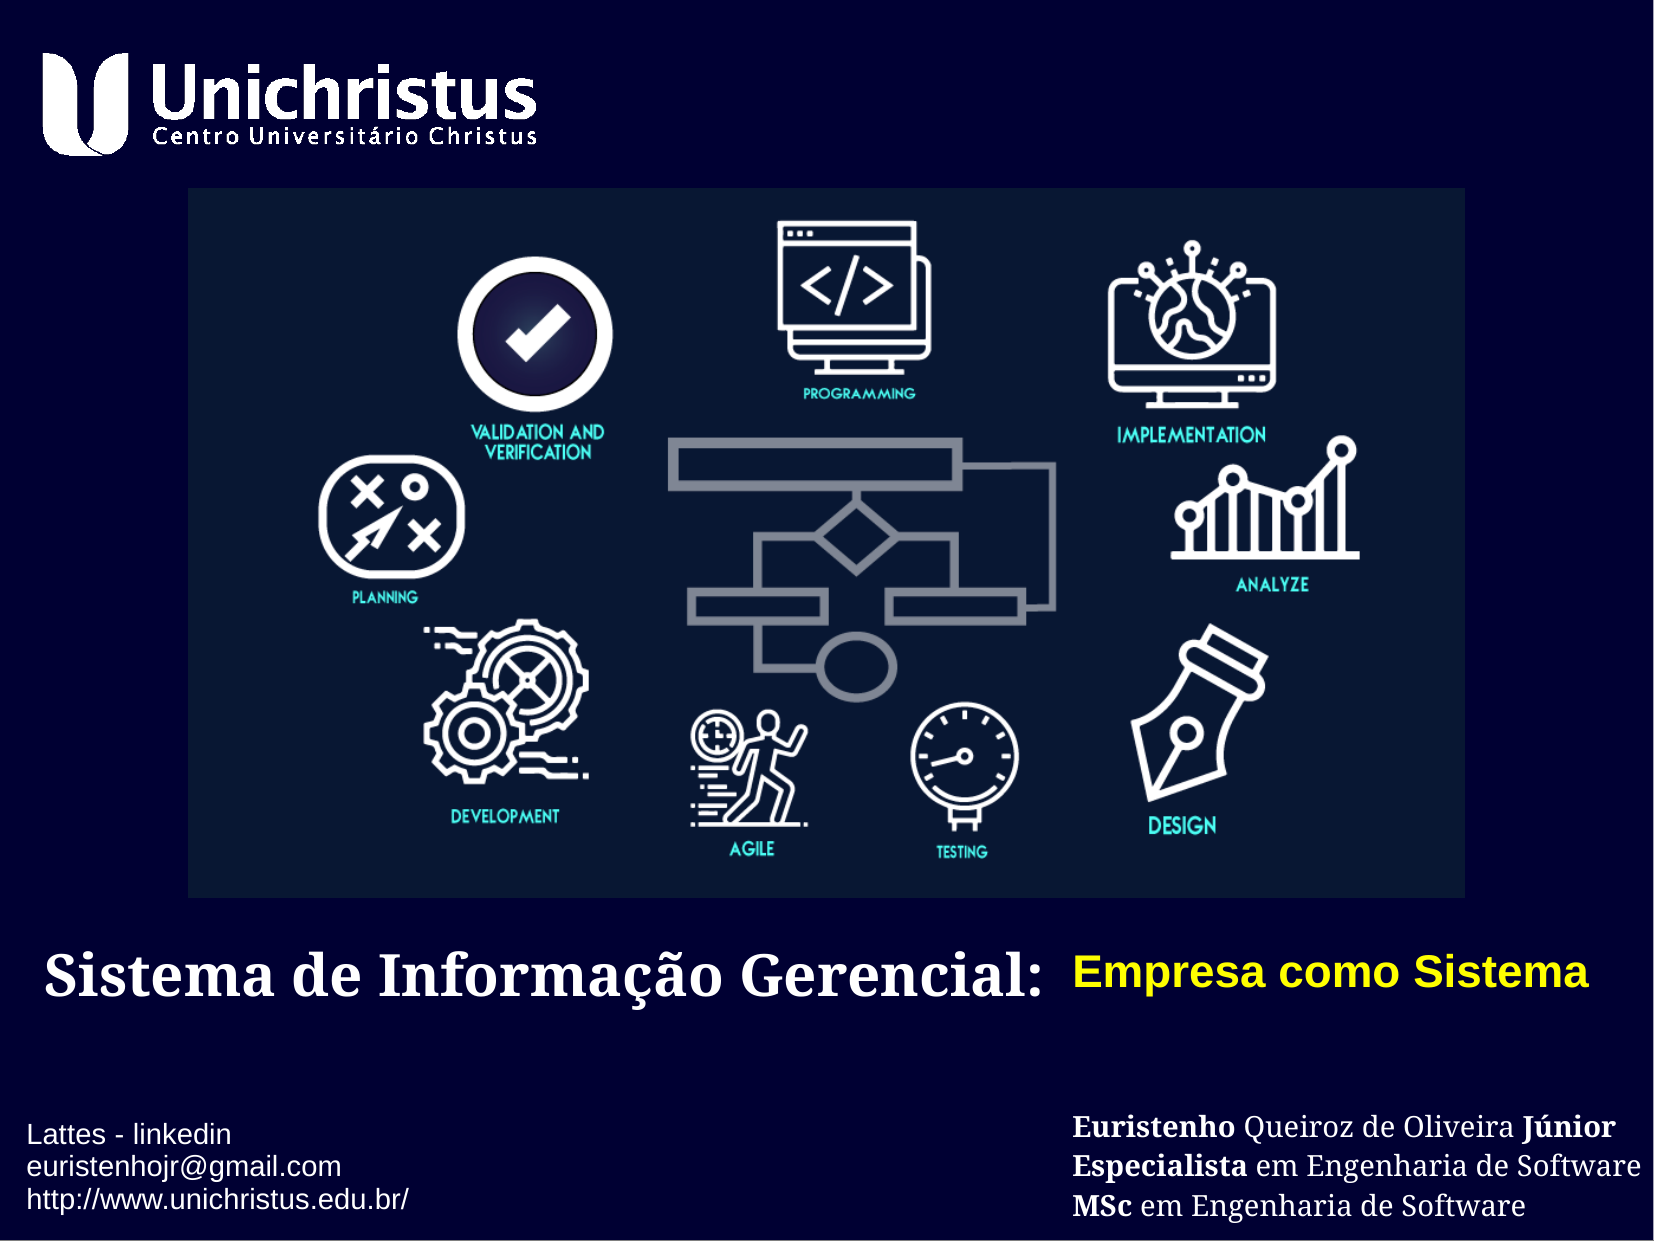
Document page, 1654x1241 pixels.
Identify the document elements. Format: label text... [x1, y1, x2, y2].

text_box Euristenho Queiroz de Oliveira Júnior Especialista em Engenharia de Software MSc em Engenharia de Software [1057, 1098, 1646, 1225]
text_box Sistema de Informação Gerencial: [29, 927, 1111, 1049]
picture [35, 47, 544, 159]
text_box Empresa como Sistema [1057, 938, 1642, 1149]
text_box Lattes - linkedin euristenhojr@gmail.com http://www.unichristus.edu.br/ [11, 1110, 532, 1236]
text_box [0, 0, 1654, 1241]
picture [188, 188, 1465, 898]
